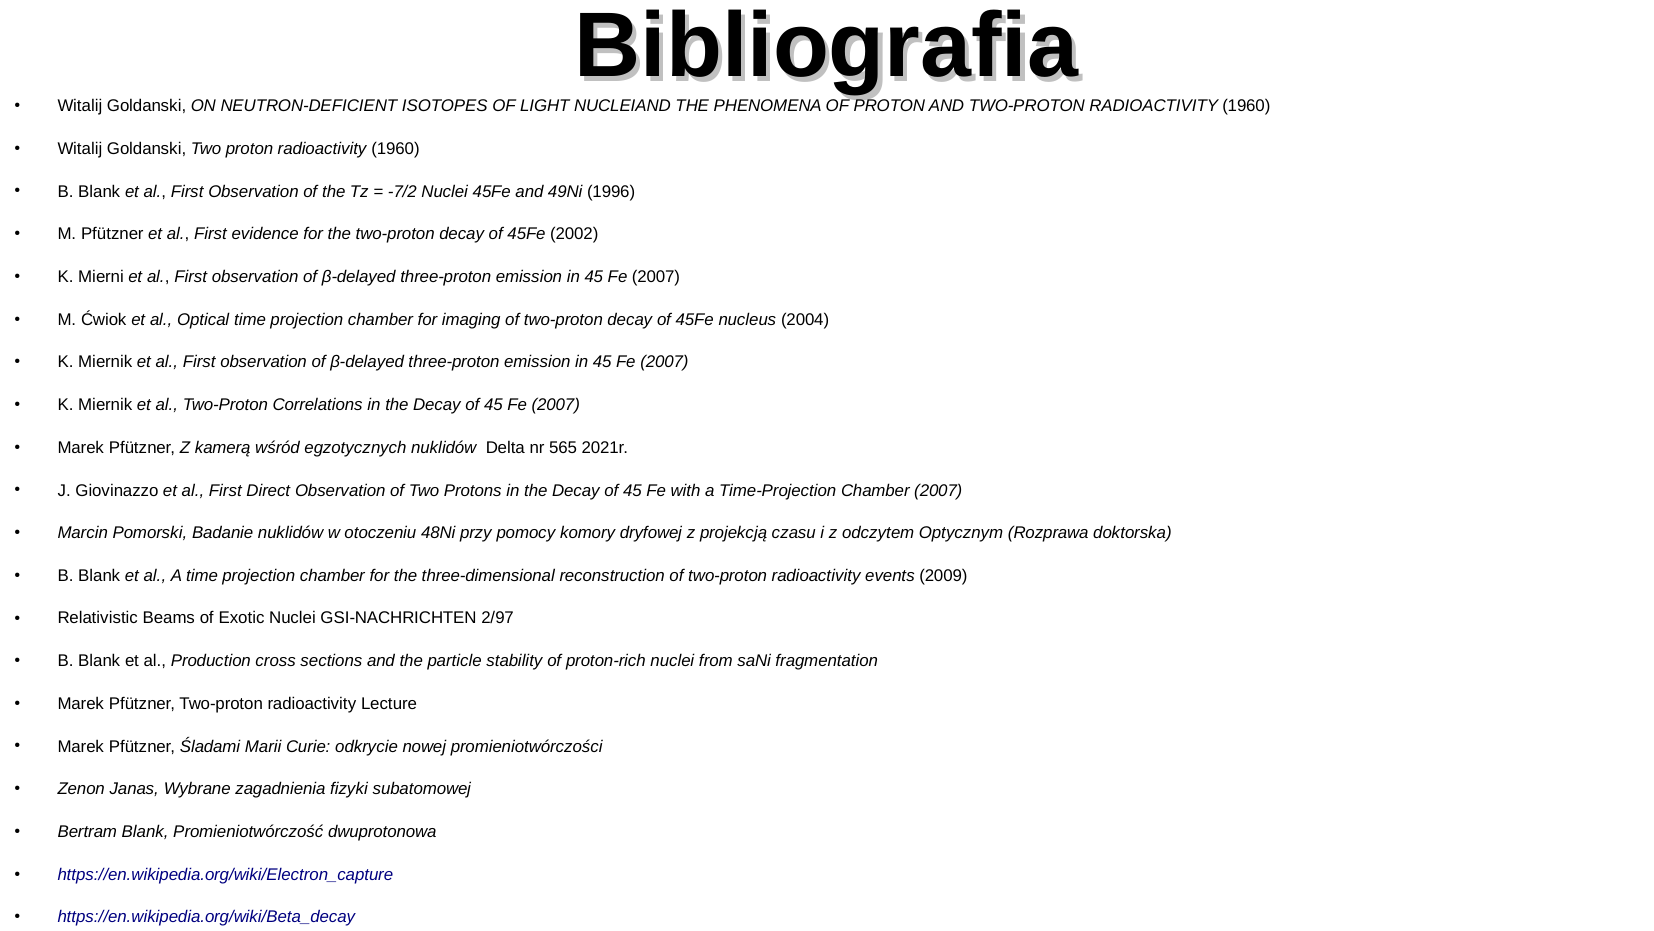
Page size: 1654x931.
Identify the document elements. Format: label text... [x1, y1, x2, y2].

list Witalij Goldanski, ON NEUTRON-DEFICIENT ISOTOPES OF LIGHT NUCLEIAND THE PHENOMENA OF PROTON AND TWO-PROTON RADIOACTIVITY (1960) Witalij Goldanski, Two proton radioactivity (1960) B. Blank et al., First Observation of the Tz = -7/2 Nuclei 45Fe and 49Ni (1996) M. Pfützner et al., First evidence for the two-proton decay of 45Fe (2002) K. Mierni et al., First observation of β-delayed three-proton emission in 45 Fe (2007) M. Ćwiok et al., Optical time projection chamber for imaging of two-proton decay of 45Fe nucleus (2004) K. Miernik et al., First observation of β-delayed three-proton emission in 45 Fe (2007) K. Miernik et al., Two-Proton Correlations in the Decay of 45 Fe (2007) Marek Pfützner, Z kamerą wśród egzotycznych nuklidów Delta nr 565 2021r. J. Giovinazzo et al., First Direct Observation of Two Protons in the Decay of 45 Fe with a Time-Projection Chamber (2007) Marcin Pomorski, Badanie nuklidów w otoczeniu 48Ni przy pomocy komory dryfowej z projekcją czasu i z odczytem Optycznym (Rozprawa doktorska) B. Blank et al., A time projection chamber for the three-dimensional reconstruction of two-proton radioactivity events (2009) Relativistic Beams of Exotic Nuclei GSI-NACHRICHTEN 2/97 B. Blank et al., Production cross sections and the particle stability of proton-rich nuclei from saNi fragmentation Marek Pfützner, Two-proton radioactivity Lecture Marek Pfützner, Śladami Marii Curie: odkrycie nowej promieniotwórczości Zenon Janas, Wybrane zagadnienia fizyki subatomowej Bertram Blank, Promieniotwórczość dwuprotonowa https://en.wikipedia.org/wiki/Electron_capture https://en.wikipedia.org/wiki/Beta_decay [0, 96, 1654, 931]
title Bibliografia [82, 0, 1571, 96]
